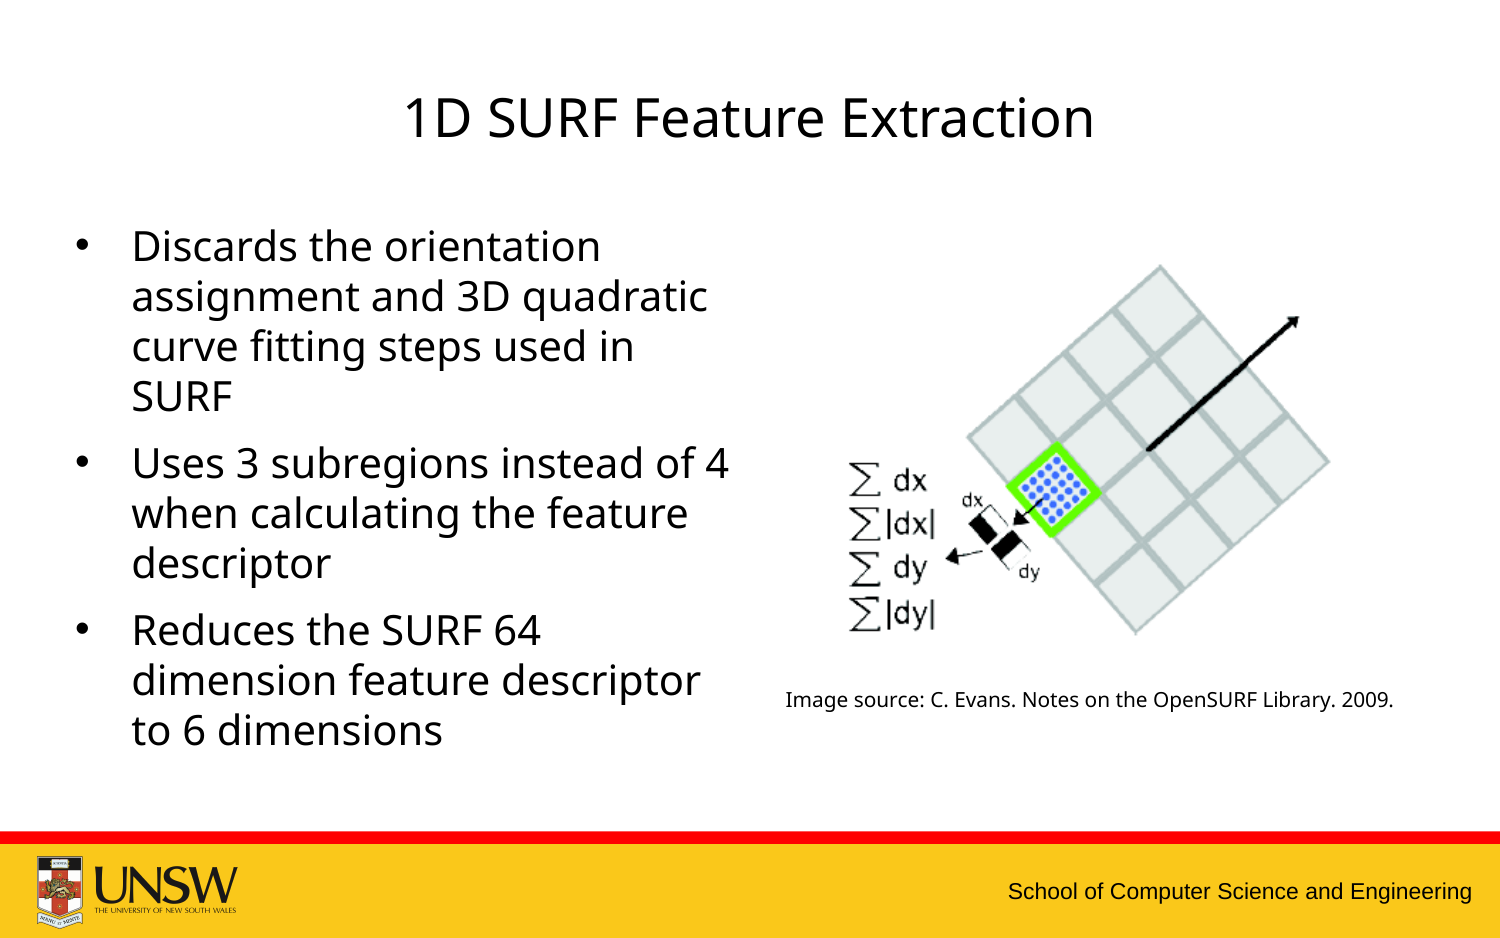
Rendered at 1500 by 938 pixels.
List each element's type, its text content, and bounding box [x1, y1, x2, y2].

list Discards the orientation assignment and 3D quadratic curve fitting steps used in SURF Uses 3 subregions instead of 4 when calculating the feature descriptor Reduces the SURF 64 dimension feature descriptor to 6 dimensions [75, 219, 734, 839]
text_box Image source: C. Evans. Notes on the OpenSURF Library. 2009. [767, 679, 1477, 750]
picture [37, 856, 238, 929]
picture [767, 236, 1362, 650]
title 1D SURF Feature Extraction [75, 37, 1425, 194]
